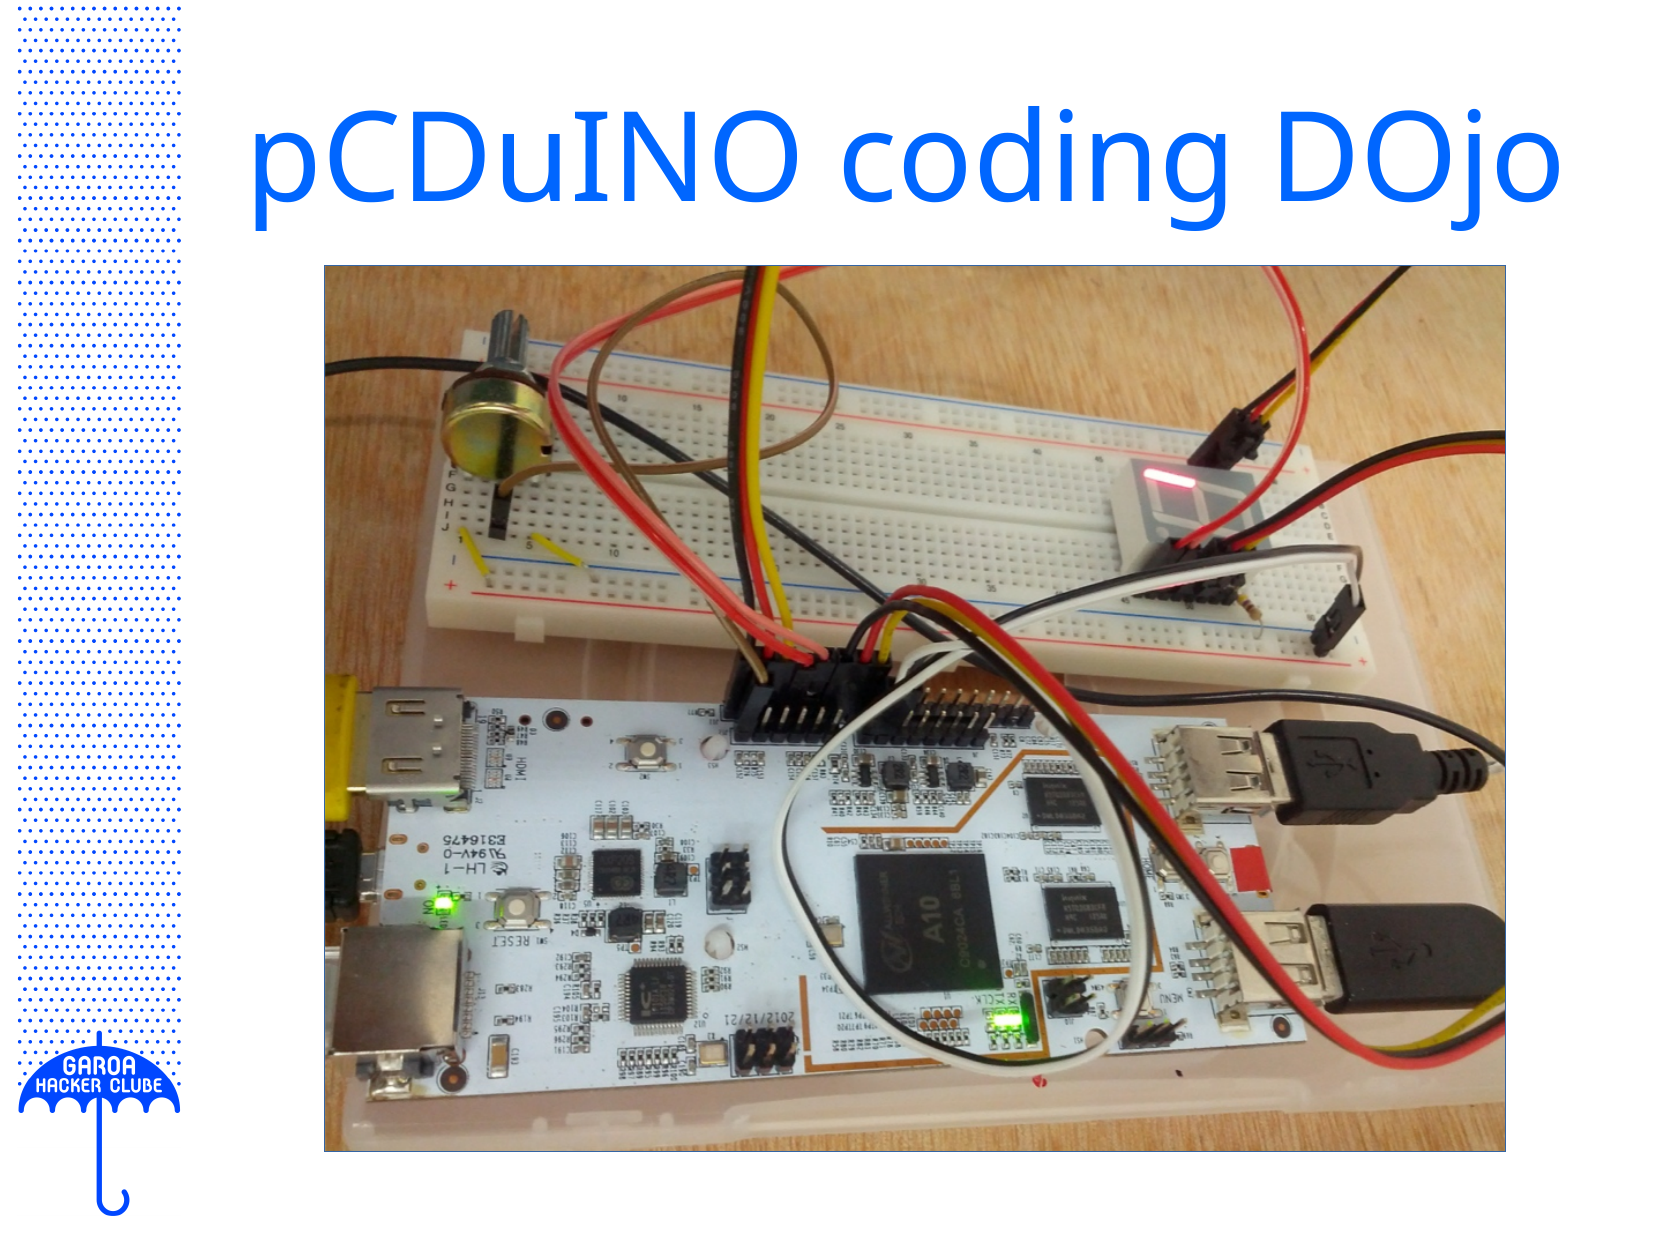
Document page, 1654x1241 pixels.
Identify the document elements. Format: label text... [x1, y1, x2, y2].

title pCDuINO coding DOjo [210, 49, 1636, 257]
picture [324, 265, 1506, 1152]
picture [17, 0, 181, 1216]
